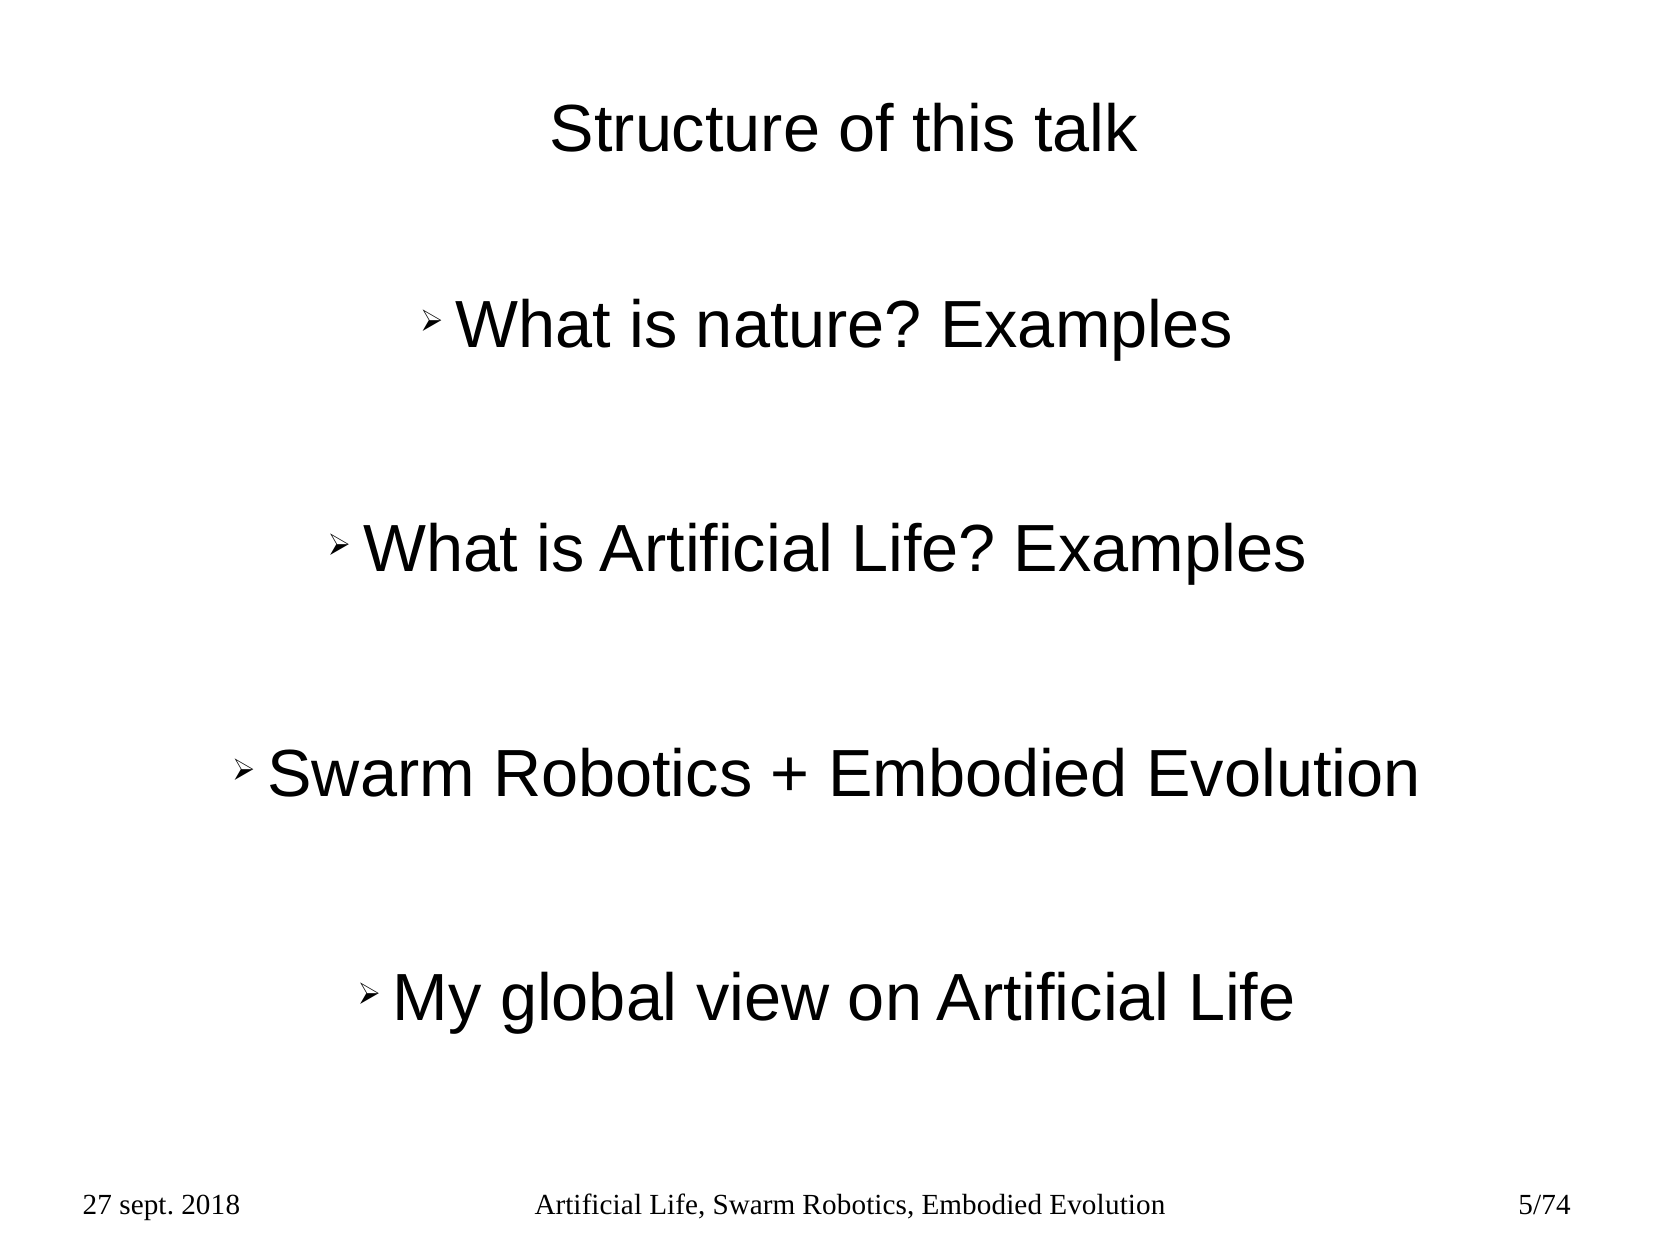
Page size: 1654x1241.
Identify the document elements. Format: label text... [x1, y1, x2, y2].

subtitle Structure of this talk What is nature? Examples What is Artificial Life? Examples Swarm Robotics + Embodied Evolution My global view on Artificial Life [82, 91, 1571, 1110]
